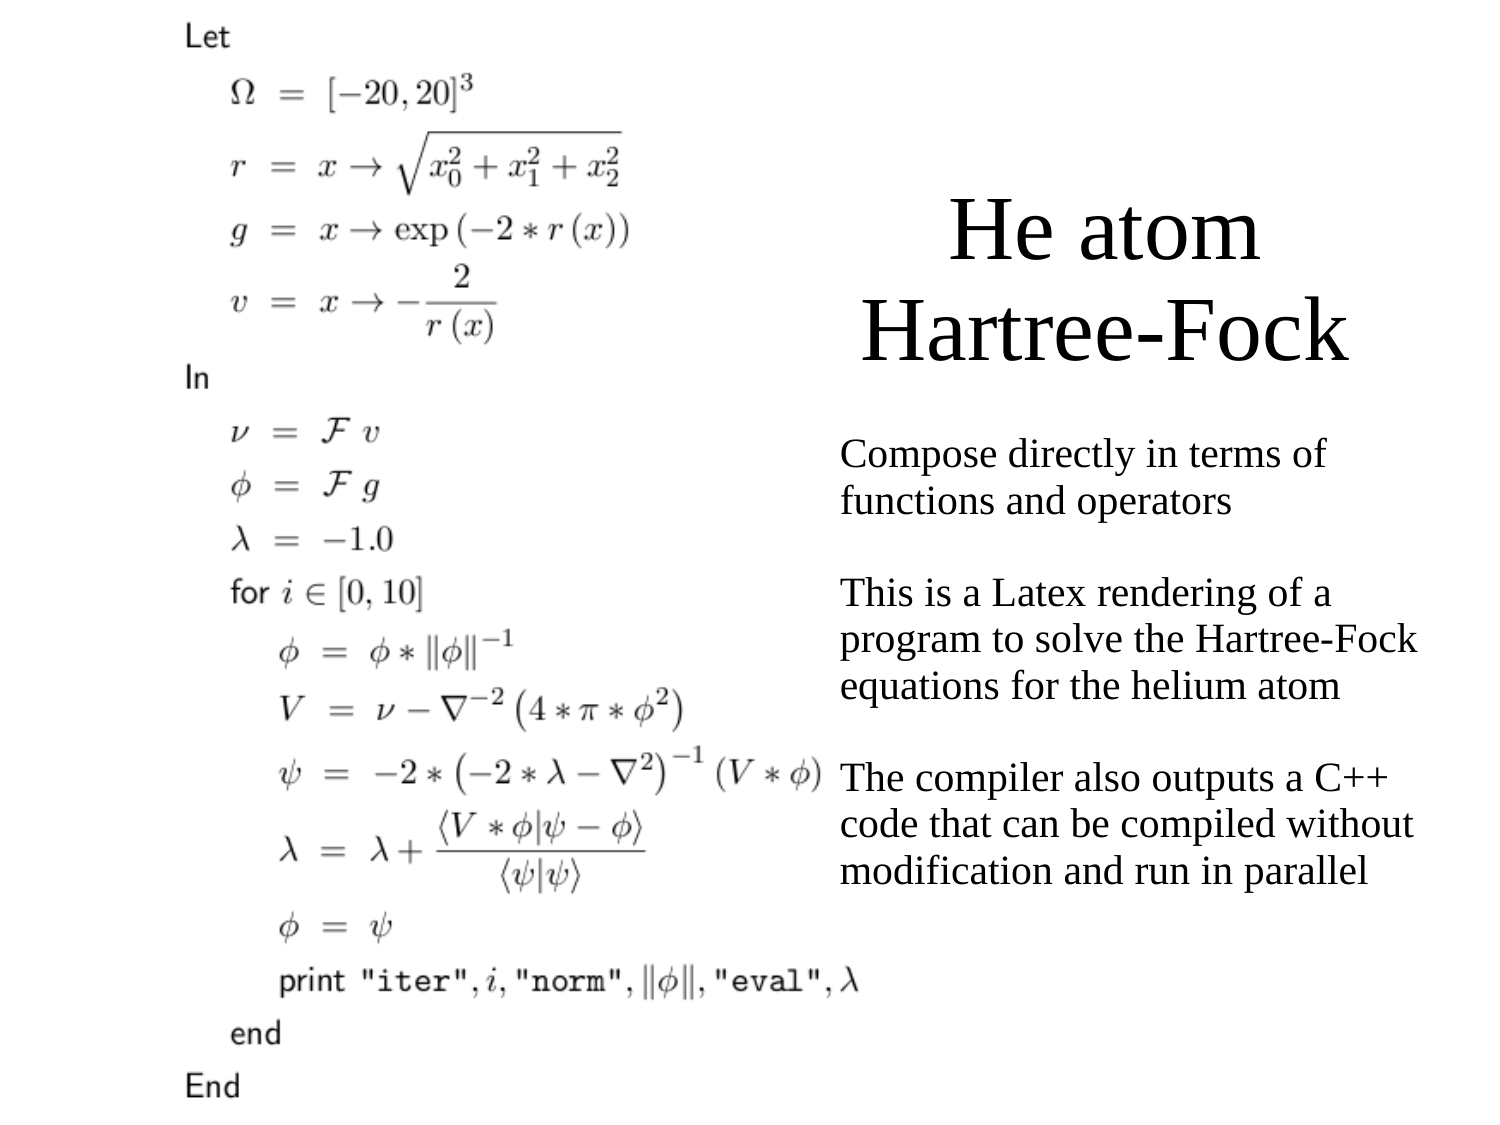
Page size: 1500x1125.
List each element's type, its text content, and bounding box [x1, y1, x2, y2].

text_box Compose directly in terms of functions and operators This is a Latex rendering of a program to solve the Hartree-Fock equations for the helium atom The compiler also outputs a C++ code that can be compiled without modification and run in parallel [825, 423, 1473, 951]
picture [155, 3, 901, 1120]
title He atom Hartree-Fock [805, 176, 1406, 483]
